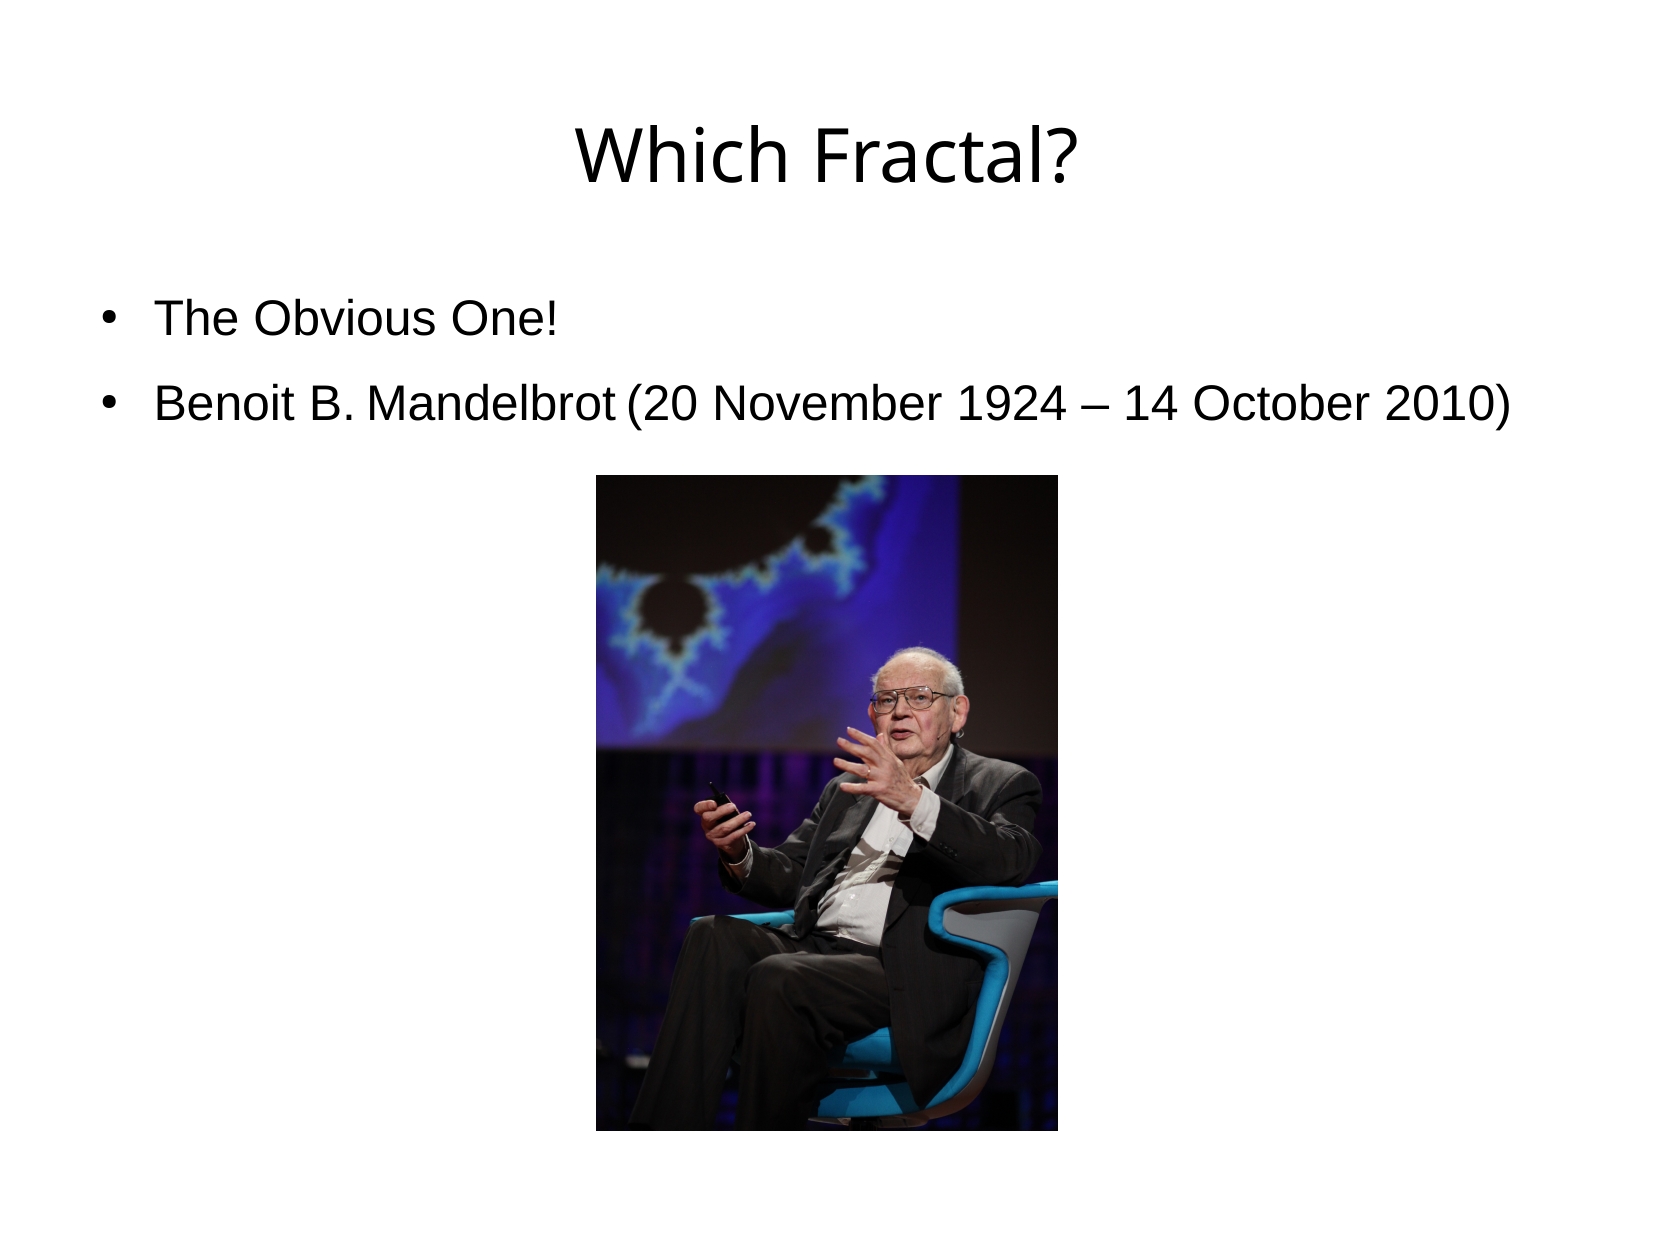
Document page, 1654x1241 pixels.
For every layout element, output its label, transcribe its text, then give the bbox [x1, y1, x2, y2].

list The Obvious One! Benoit B. Mandelbrot (20 November 1924 – 14 October 2010) [82, 290, 1571, 1010]
picture [596, 475, 1058, 1131]
title Which Fractal? [82, 49, 1571, 257]
